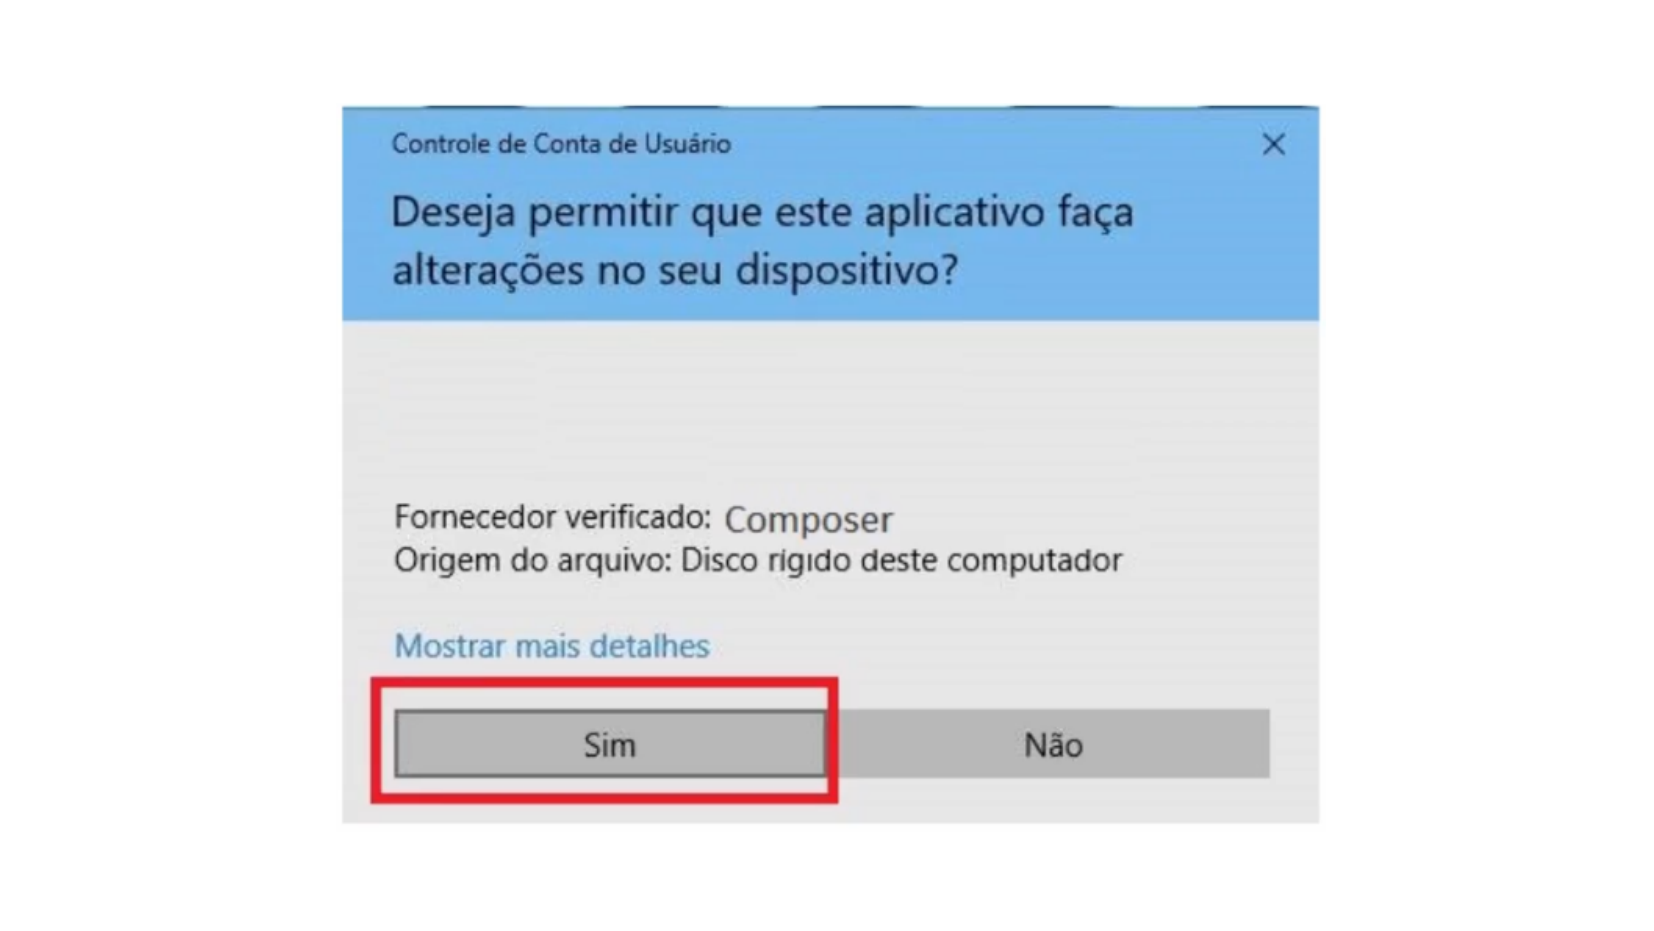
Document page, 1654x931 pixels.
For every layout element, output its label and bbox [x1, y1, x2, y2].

picture [336, 103, 1326, 832]
